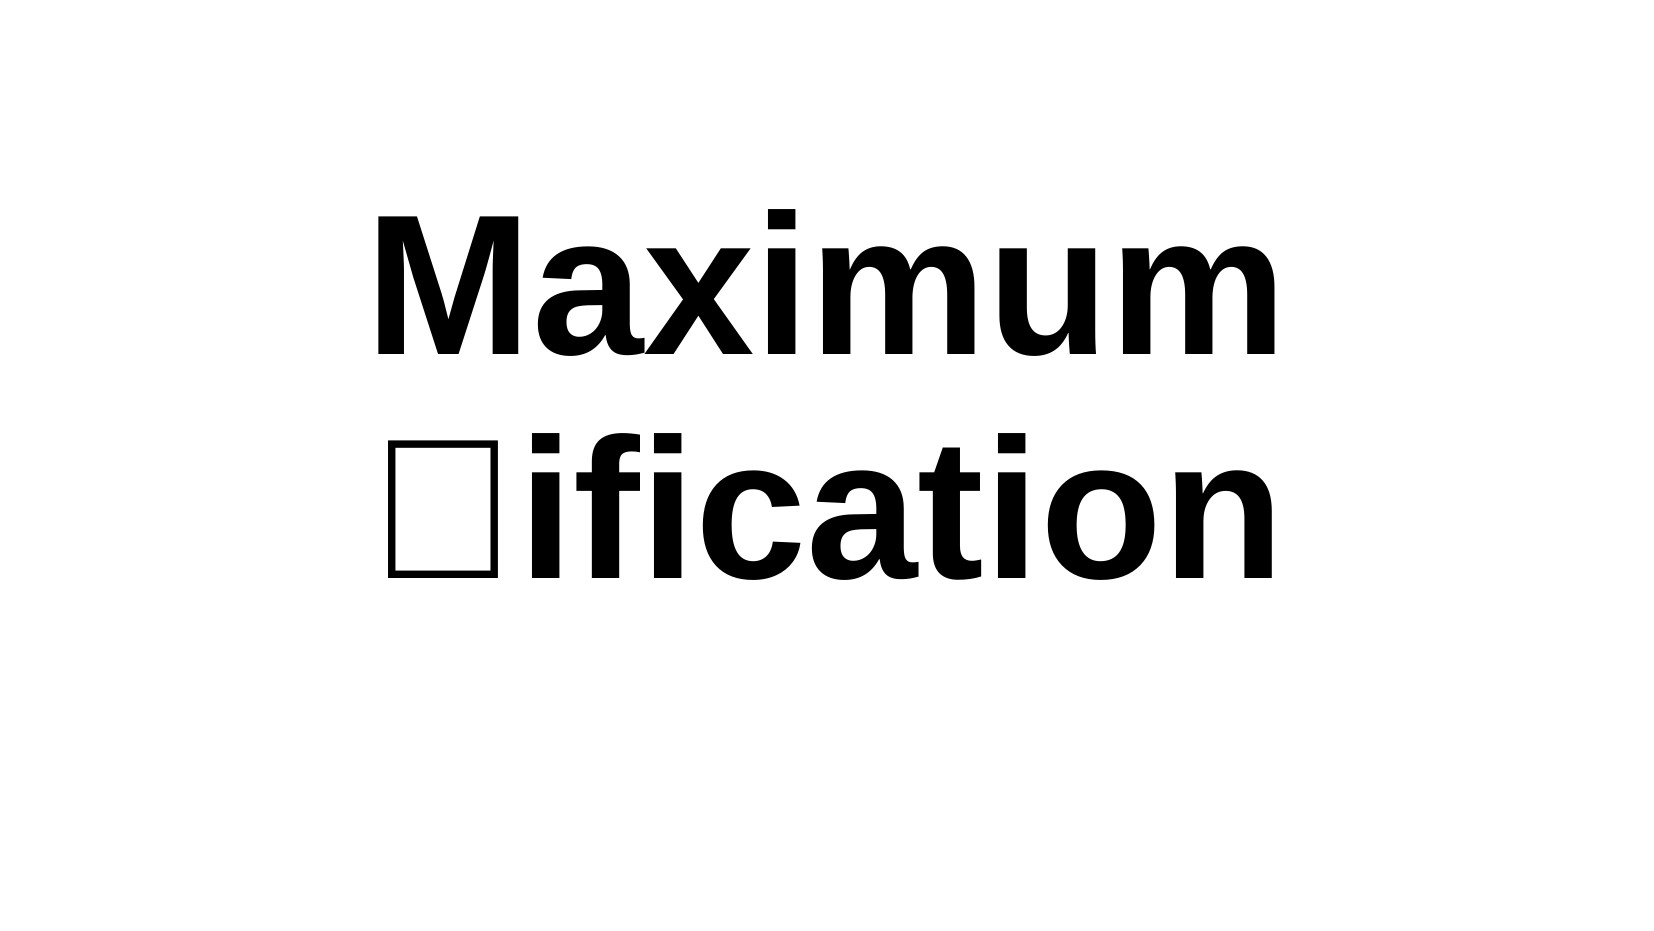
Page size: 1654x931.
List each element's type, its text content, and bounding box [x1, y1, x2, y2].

subtitle Maximum 💩ification [82, 37, 1571, 757]
